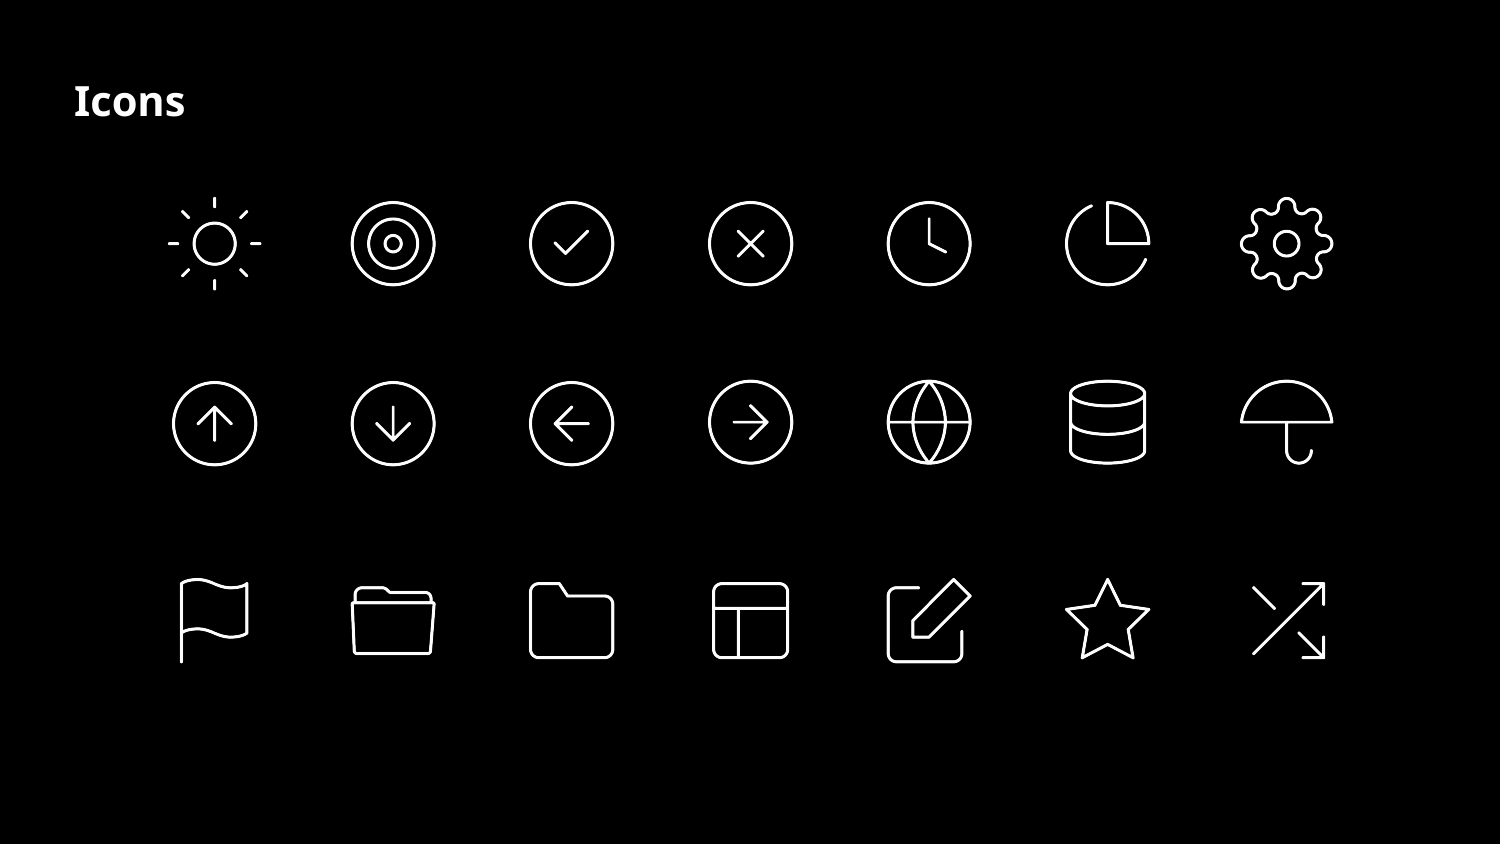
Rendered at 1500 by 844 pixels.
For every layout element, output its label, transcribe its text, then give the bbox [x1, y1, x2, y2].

picture [701, 571, 800, 670]
picture [522, 374, 621, 473]
picture [165, 194, 264, 293]
picture [880, 571, 978, 670]
picture [1058, 373, 1157, 471]
picture [165, 374, 264, 473]
picture [165, 571, 263, 670]
picture [1237, 194, 1336, 293]
picture [880, 373, 978, 471]
picture [1058, 571, 1157, 670]
picture [1237, 571, 1336, 670]
picture [1058, 194, 1157, 293]
picture [880, 194, 978, 293]
picture [1237, 373, 1336, 471]
picture [344, 194, 442, 293]
text_box Icons [74, 75, 310, 126]
picture [701, 194, 800, 293]
picture [344, 571, 442, 670]
picture [522, 571, 621, 670]
picture [701, 373, 800, 471]
picture [522, 194, 621, 293]
picture [344, 374, 442, 473]
